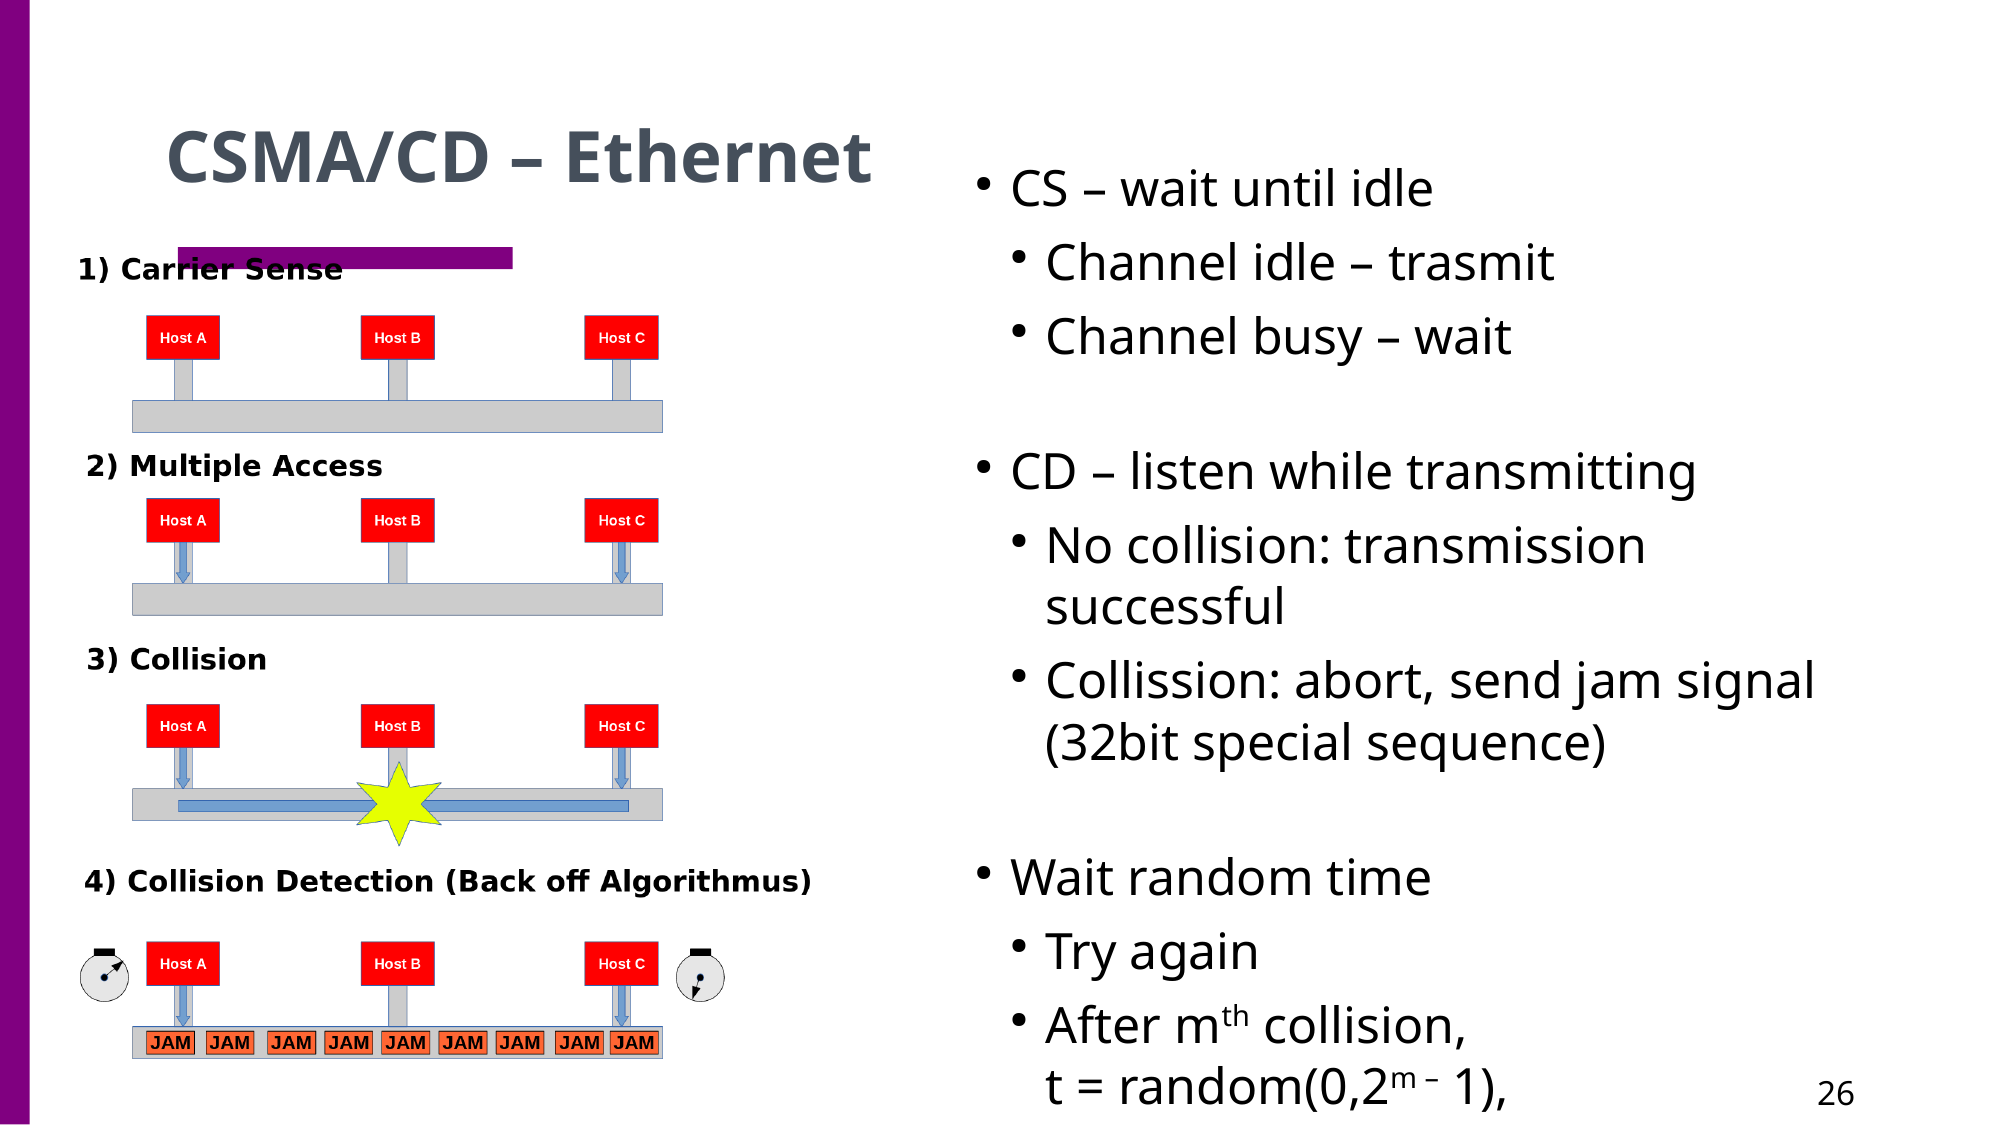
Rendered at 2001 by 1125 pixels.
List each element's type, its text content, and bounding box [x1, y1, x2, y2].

picture [55, 224, 820, 1125]
text_box CS – wait until idle Channel idle – trasmit Channel busy – wait CD – listen while transmitting No collision: transmission successful Collission: abort, send jam signal (32bit special sequence) Wait random time Try again After mth collision, t = random(0,2m – 1), Wait t*512 bit times before retry [960, 150, 1915, 1125]
text_box CSMA/CD – Ethernet [151, 0, 1849, 212]
